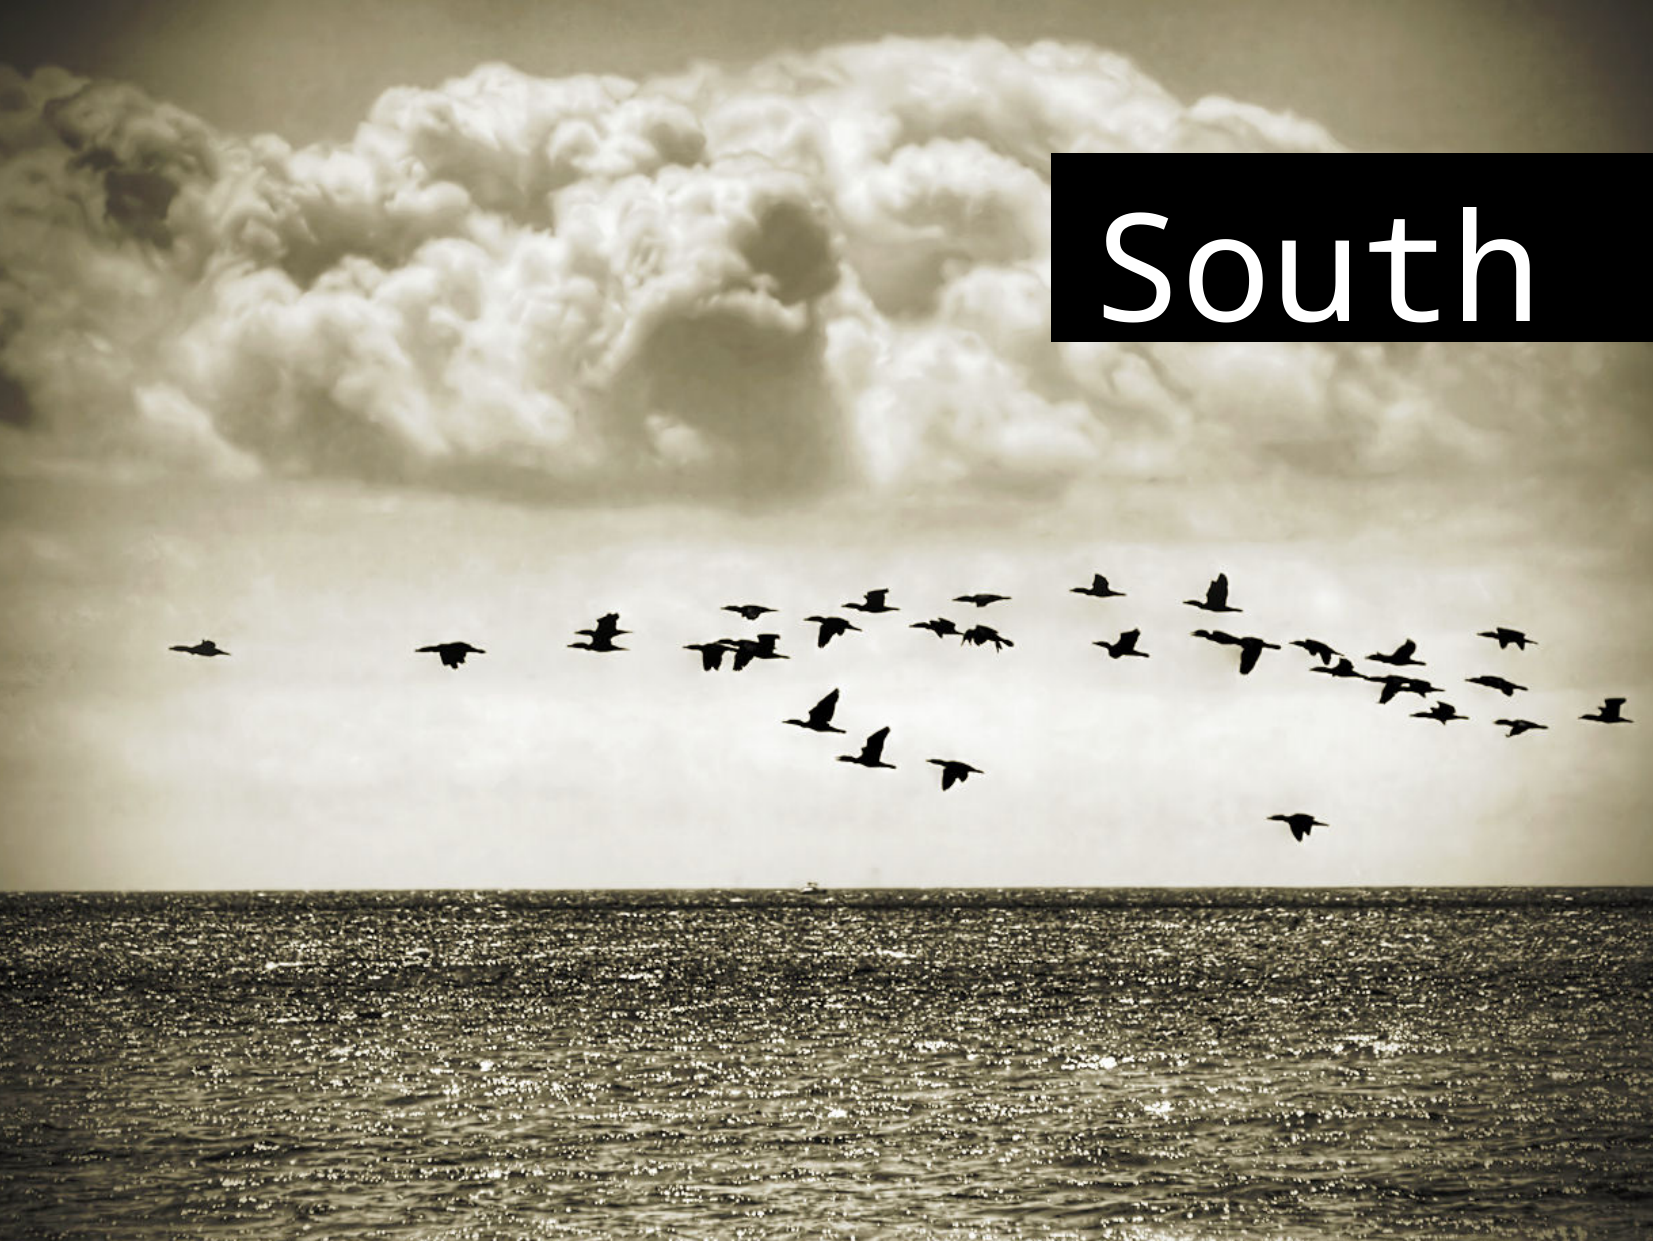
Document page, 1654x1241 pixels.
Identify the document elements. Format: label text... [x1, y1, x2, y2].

text_box South [1076, 153, 1653, 343]
picture [0, 0, 1653, 1241]
text_box [1051, 153, 1076, 342]
